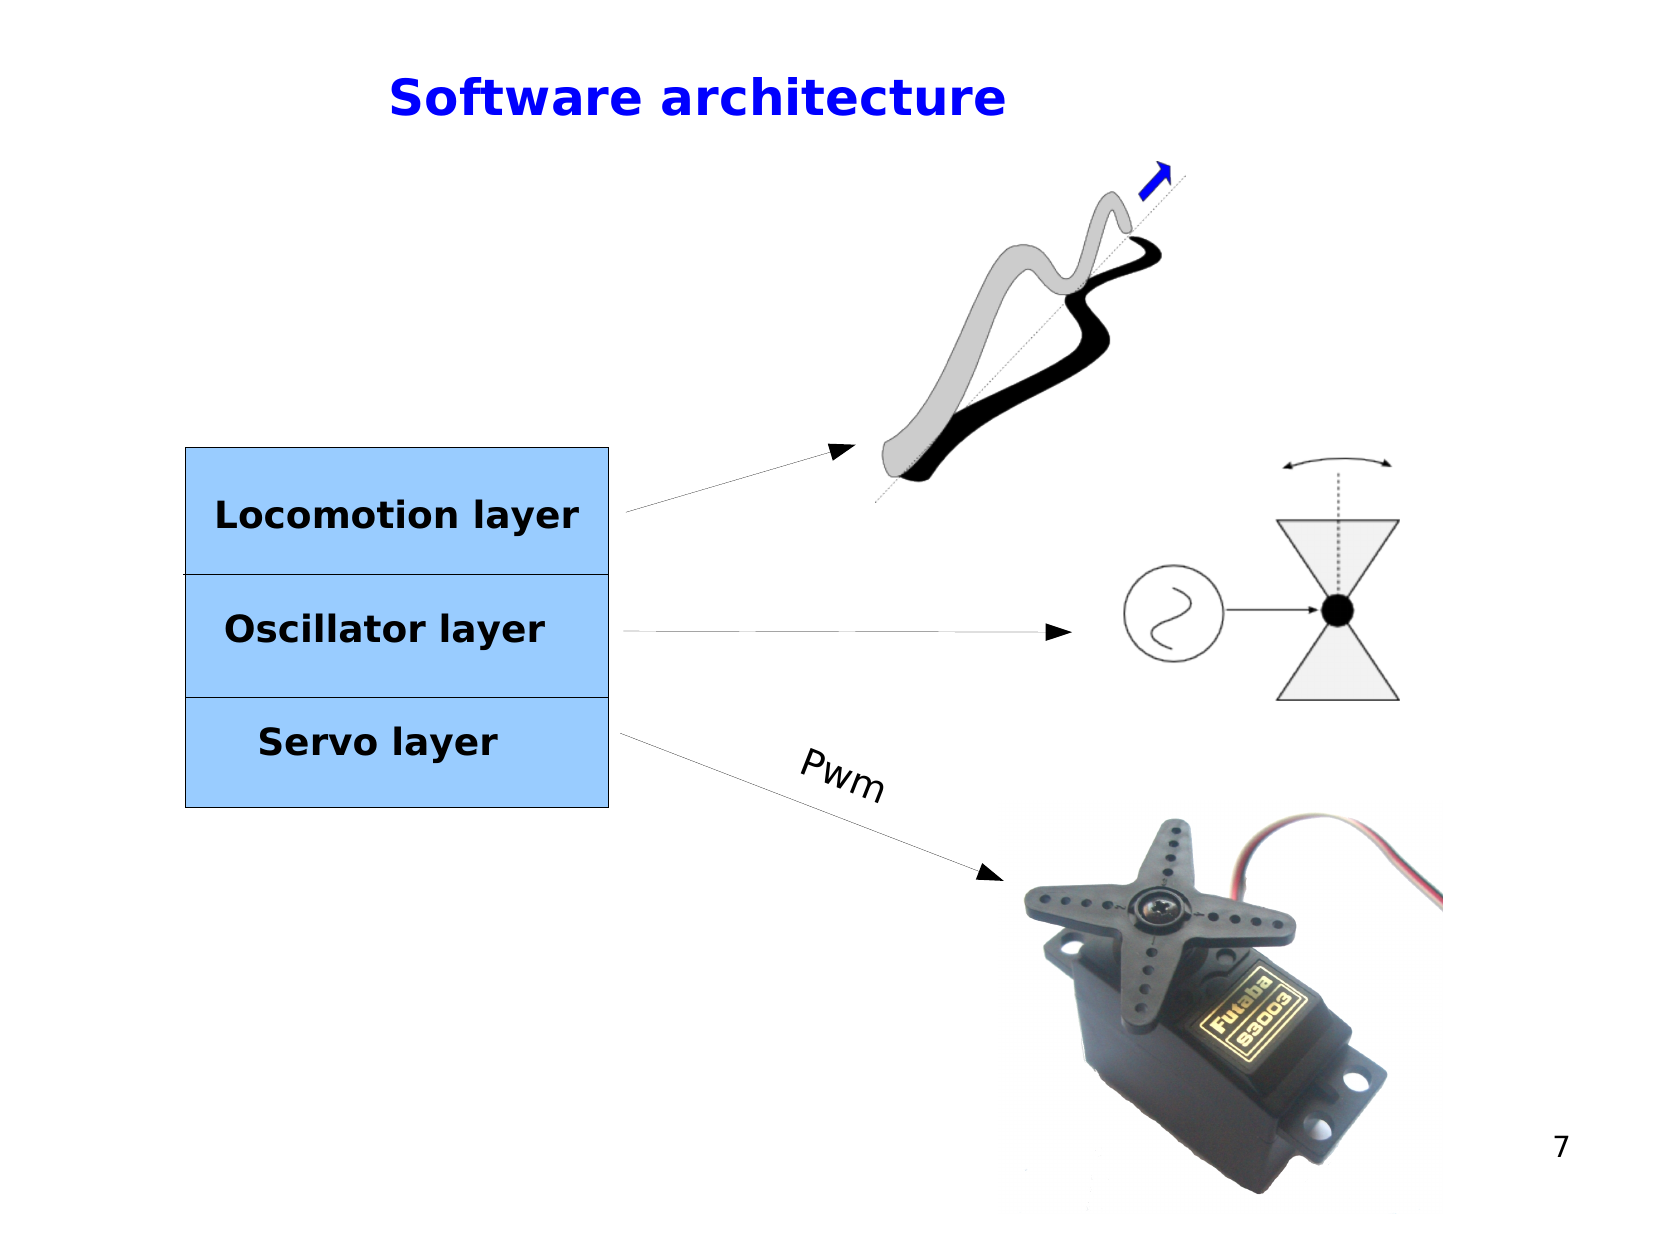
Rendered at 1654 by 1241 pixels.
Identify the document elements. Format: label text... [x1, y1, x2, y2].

picture [998, 800, 1443, 1214]
text_box Locomotion layer [199, 486, 595, 546]
picture [875, 161, 1400, 701]
text_box Software architecture [374, 61, 1024, 135]
text_box Pwm [776, 727, 923, 835]
text_box Servo layer [242, 712, 514, 772]
text_box Oscillator layer [208, 599, 561, 659]
text_box [185, 447, 609, 697]
text_box [185, 698, 609, 808]
